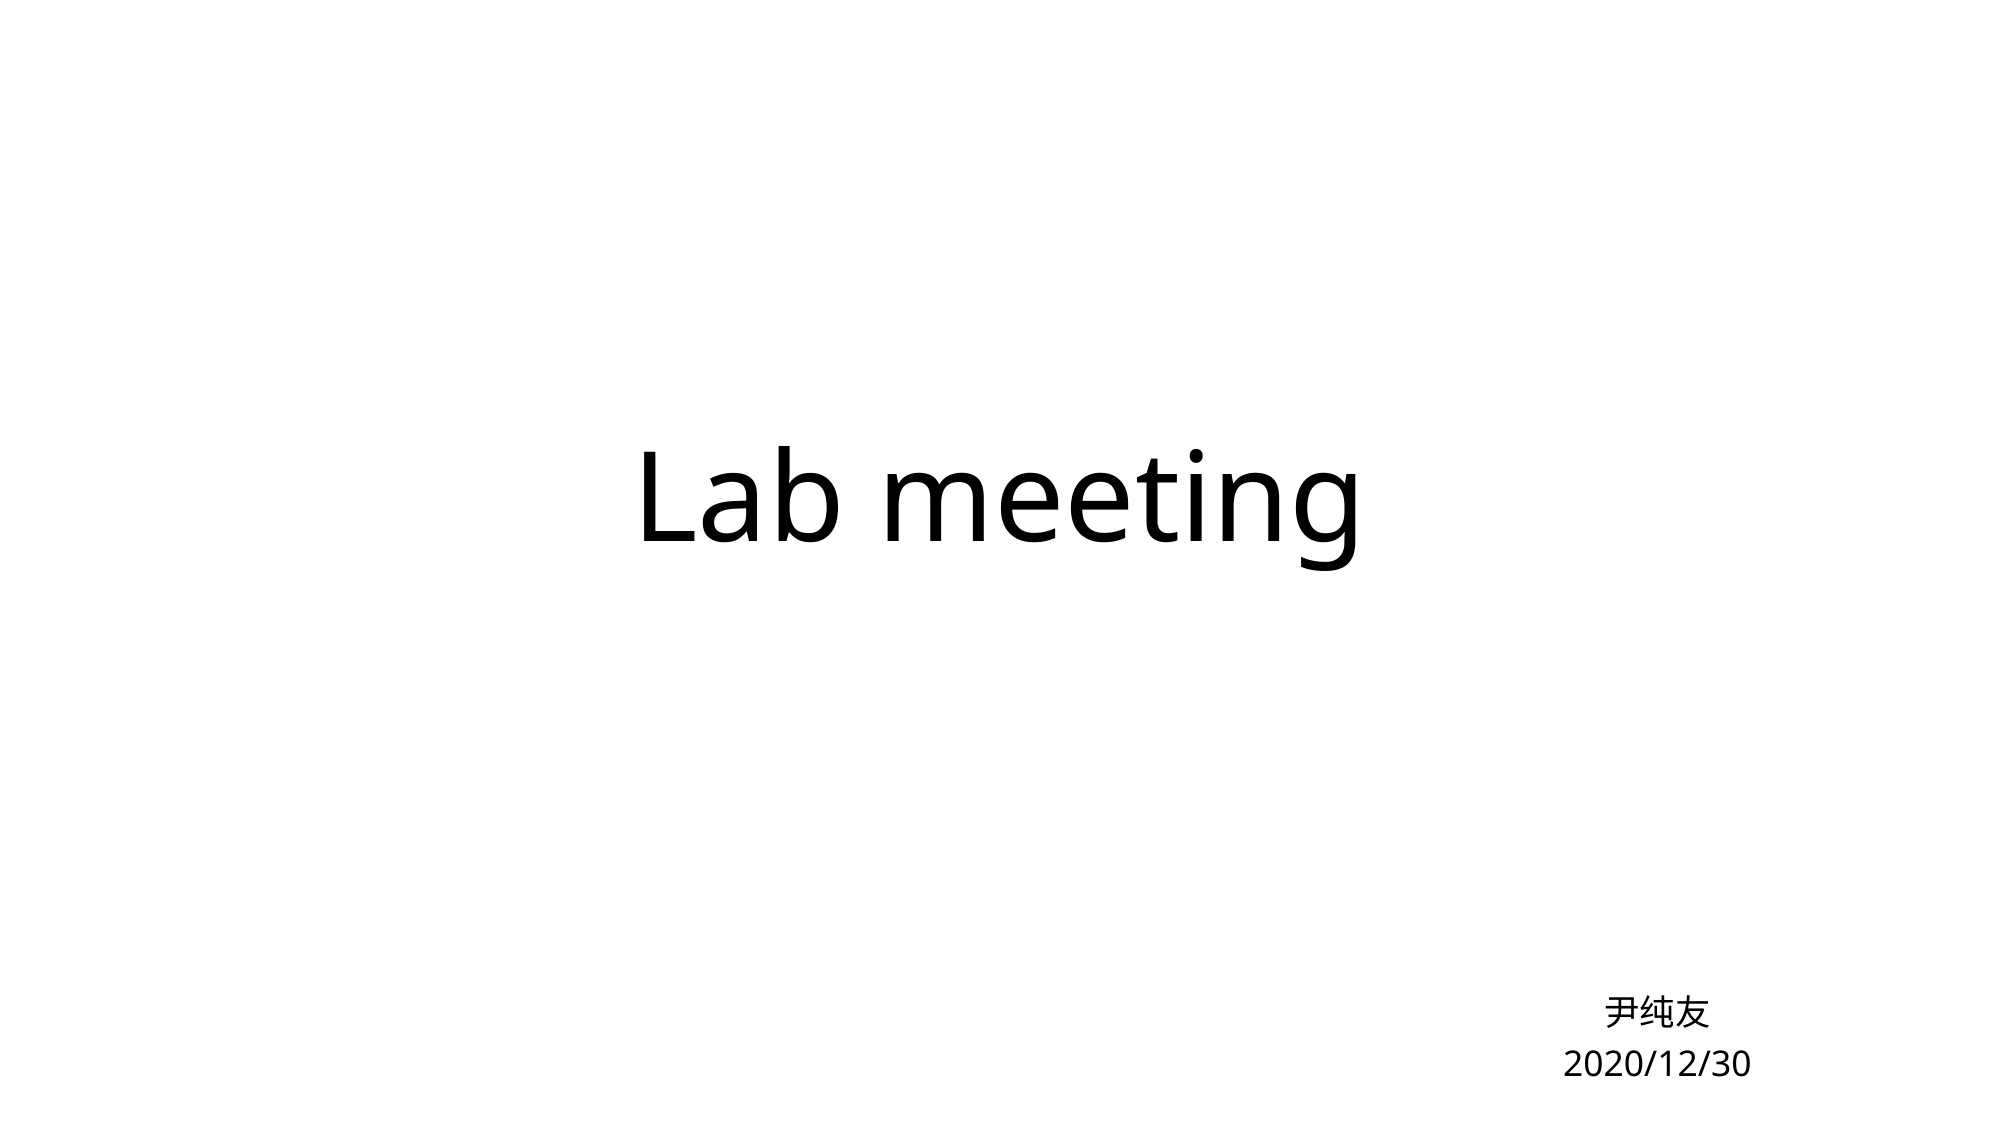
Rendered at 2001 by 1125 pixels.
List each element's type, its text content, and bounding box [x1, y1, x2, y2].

subtitle 尹纯友 2020/12/30 [1347, 994, 1967, 1097]
title Lab meeting [249, 184, 1750, 576]
